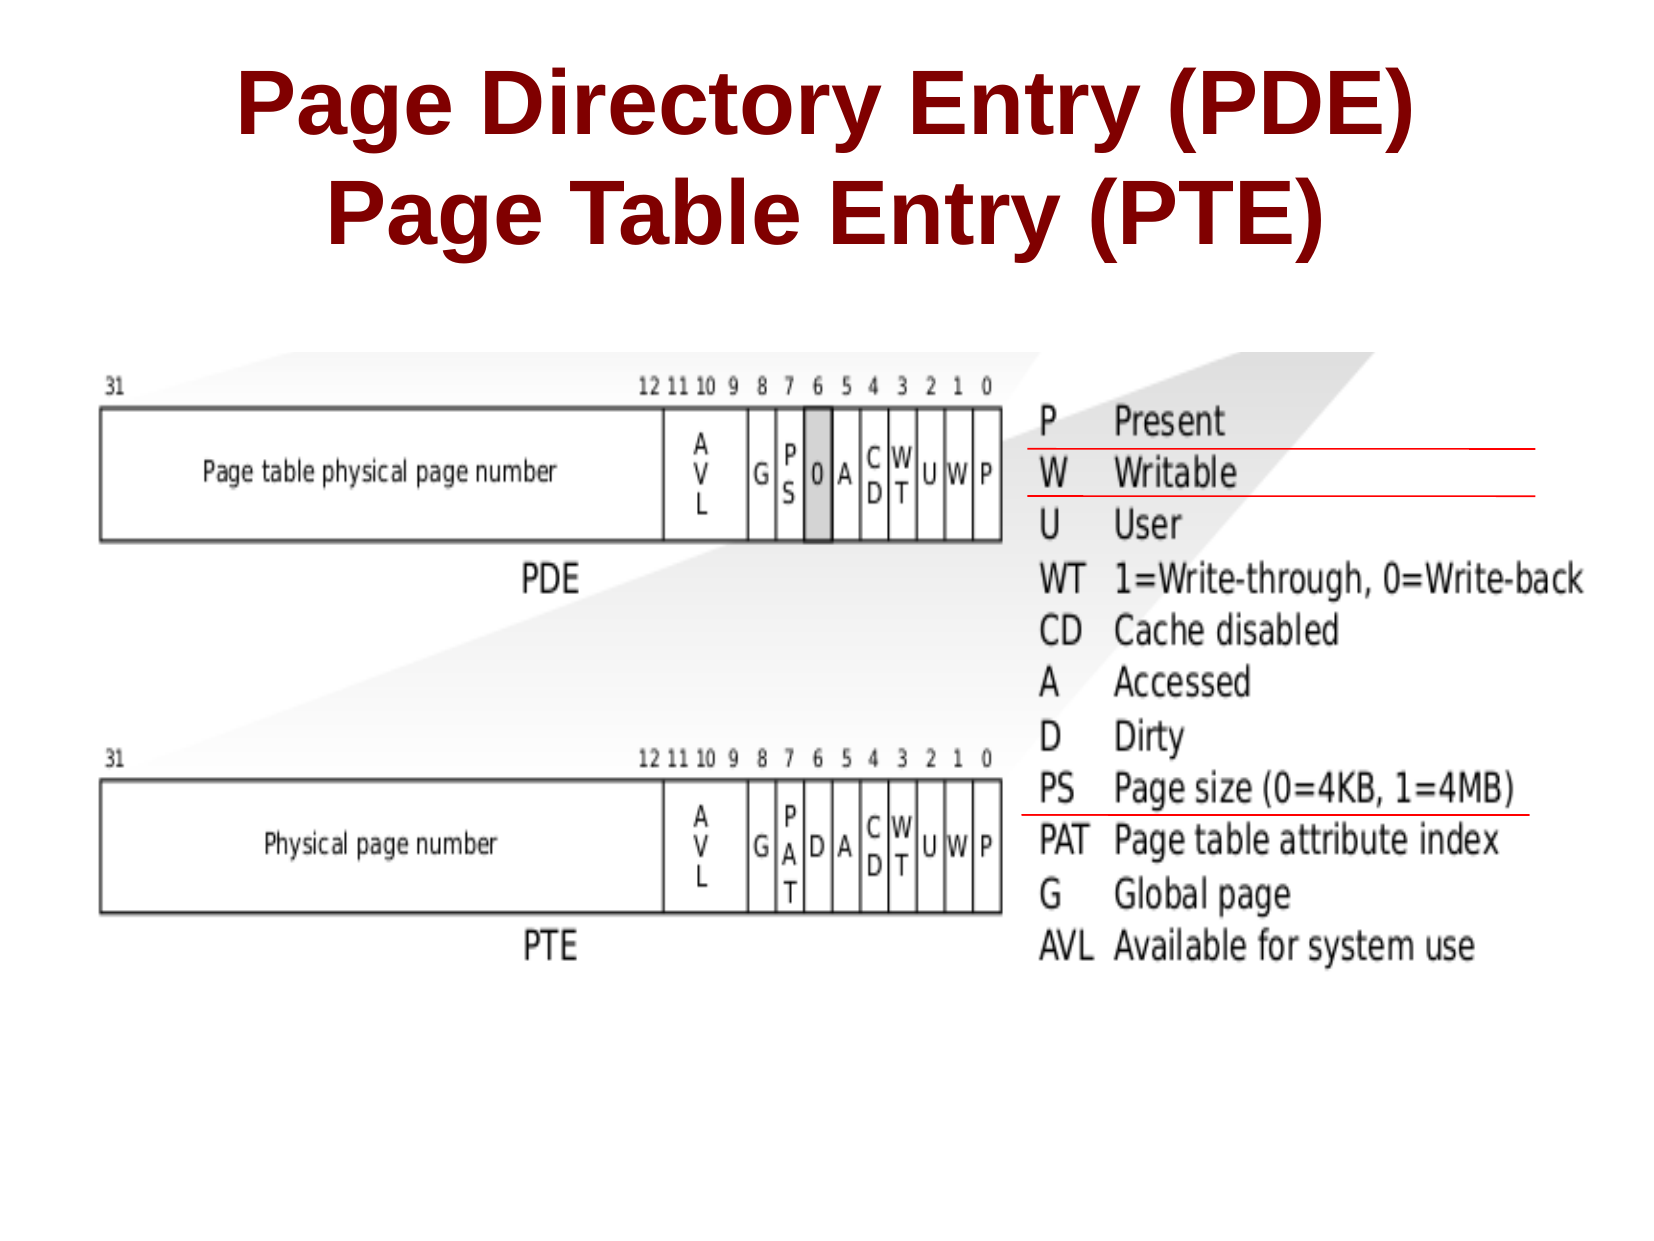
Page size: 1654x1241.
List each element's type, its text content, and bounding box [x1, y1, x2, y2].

picture [59, 352, 1617, 1075]
title Page Directory Entry (PDE) Page Table Entry (PTE) [82, 49, 1571, 257]
